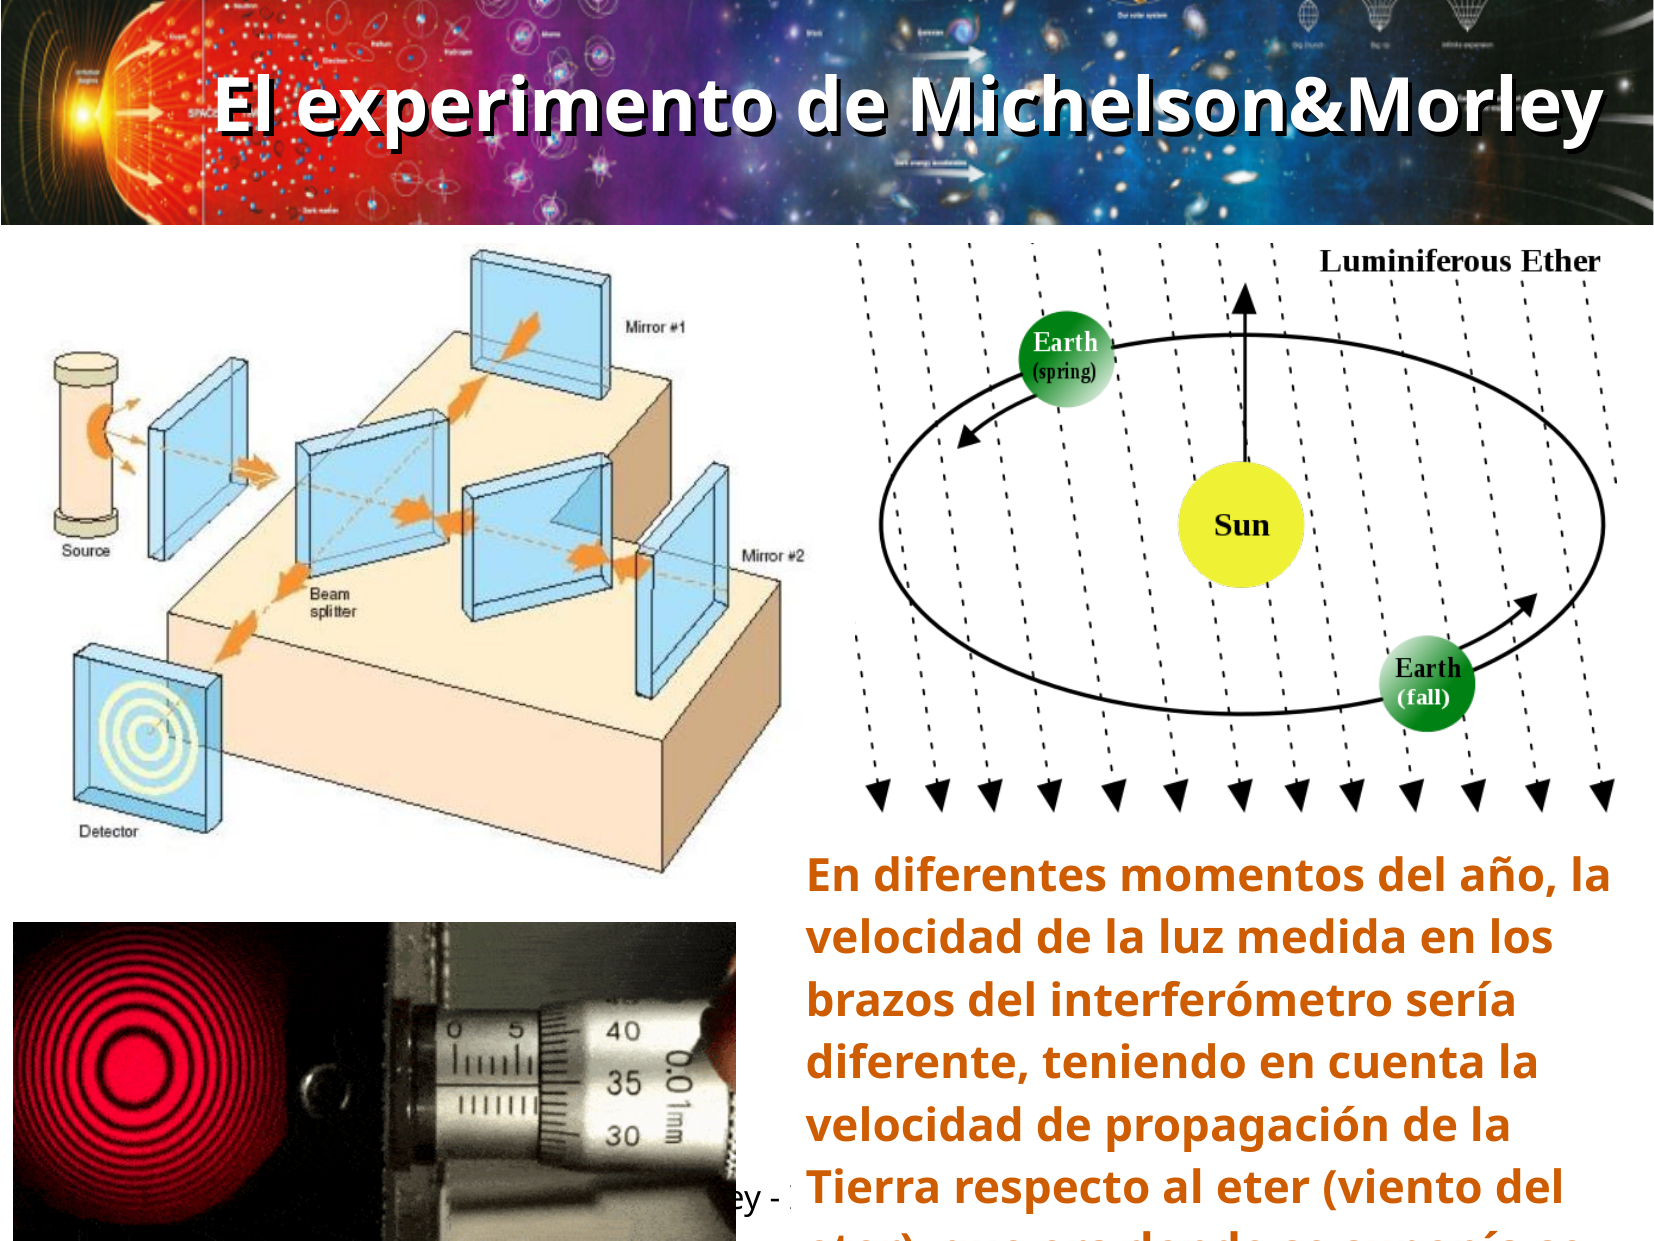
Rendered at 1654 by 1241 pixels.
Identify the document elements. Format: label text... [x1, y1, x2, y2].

picture [13, 922, 736, 1241]
text_box En diferentes momentos del año, la velocidad de la luz medida en los brazos del interferómetro sería diferente, teniendo en cuenta la velocidad de propagación de la Tierra respecto al eter (viento del eter), que era donde se suponía se desplazaba la luz. [790, 834, 1632, 1237]
picture [18, 243, 1617, 879]
picture [1, 0, 1654, 225]
title El experimento de Michelson&Morley [45, 15, 1606, 191]
